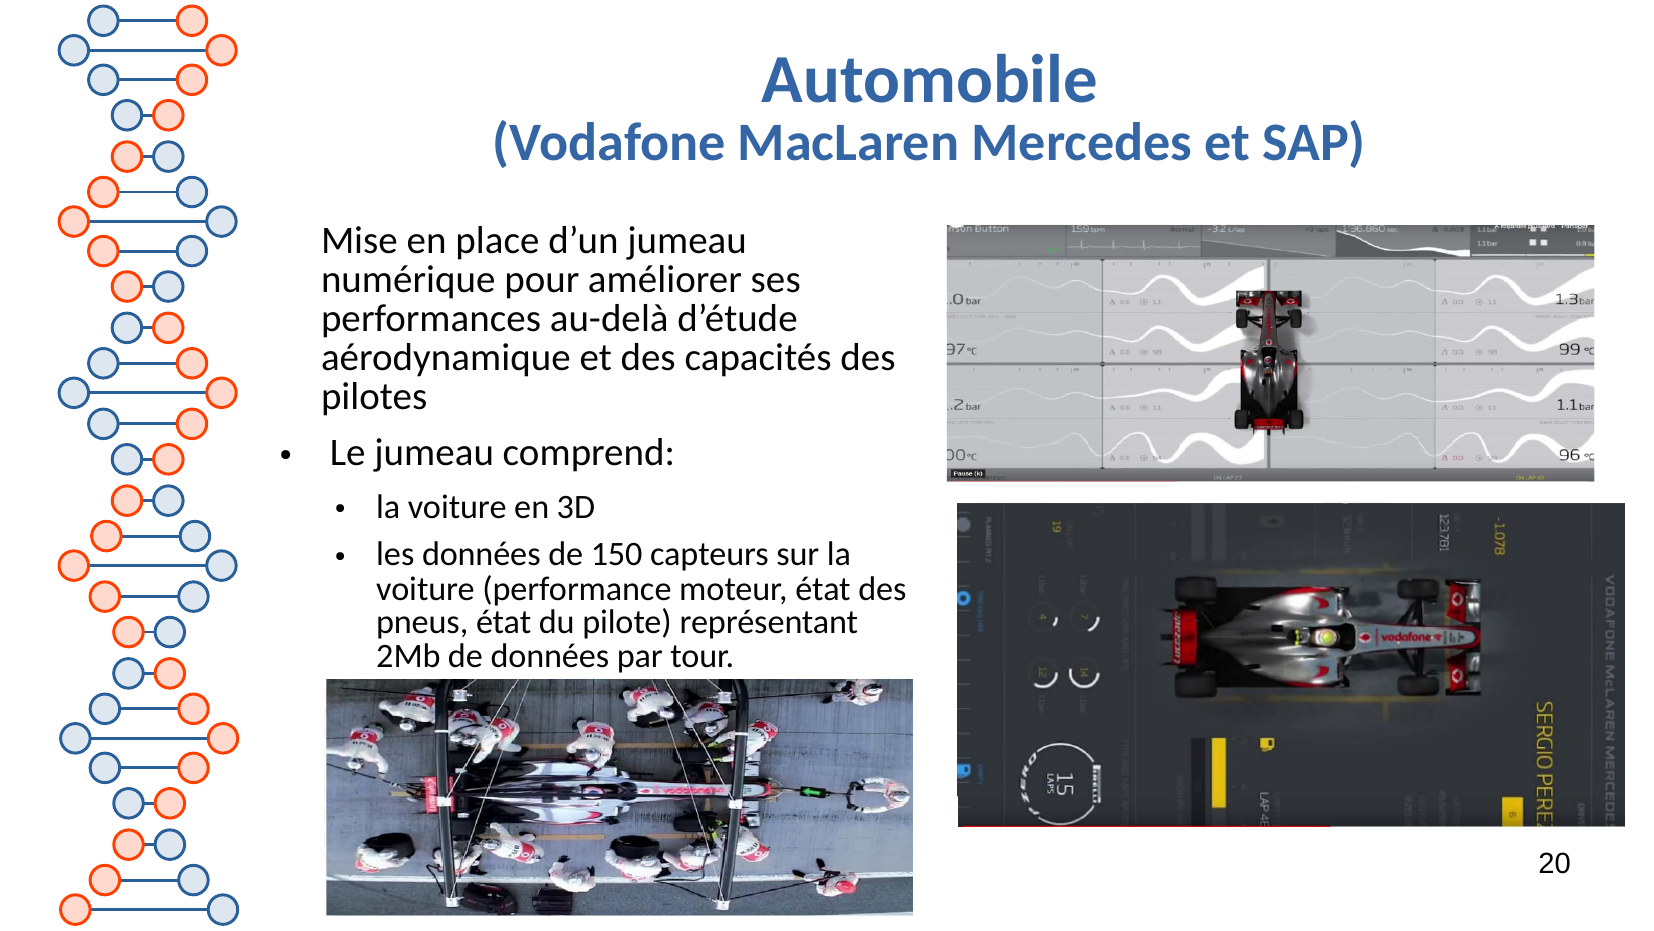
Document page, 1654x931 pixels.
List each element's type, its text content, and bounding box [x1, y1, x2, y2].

title Automobile (Vodafone MacLaren Mercedes et SAP) [265, 35, 1595, 189]
list Mise en place d’un jumeau numérique pour améliorer ses performances au-delà d’étude aérodynamique et des capacités des pilotes Le jumeau comprend: la voiture en 3D les données de 150 capteurs sur la voiture (performance moteur, état des pneus, état du pilote) représentant 2Mb de données par tour. Un système d’analyses très performant [265, 224, 915, 764]
picture [957, 501, 1625, 827]
picture [946, 224, 1595, 482]
picture [324, 679, 916, 916]
